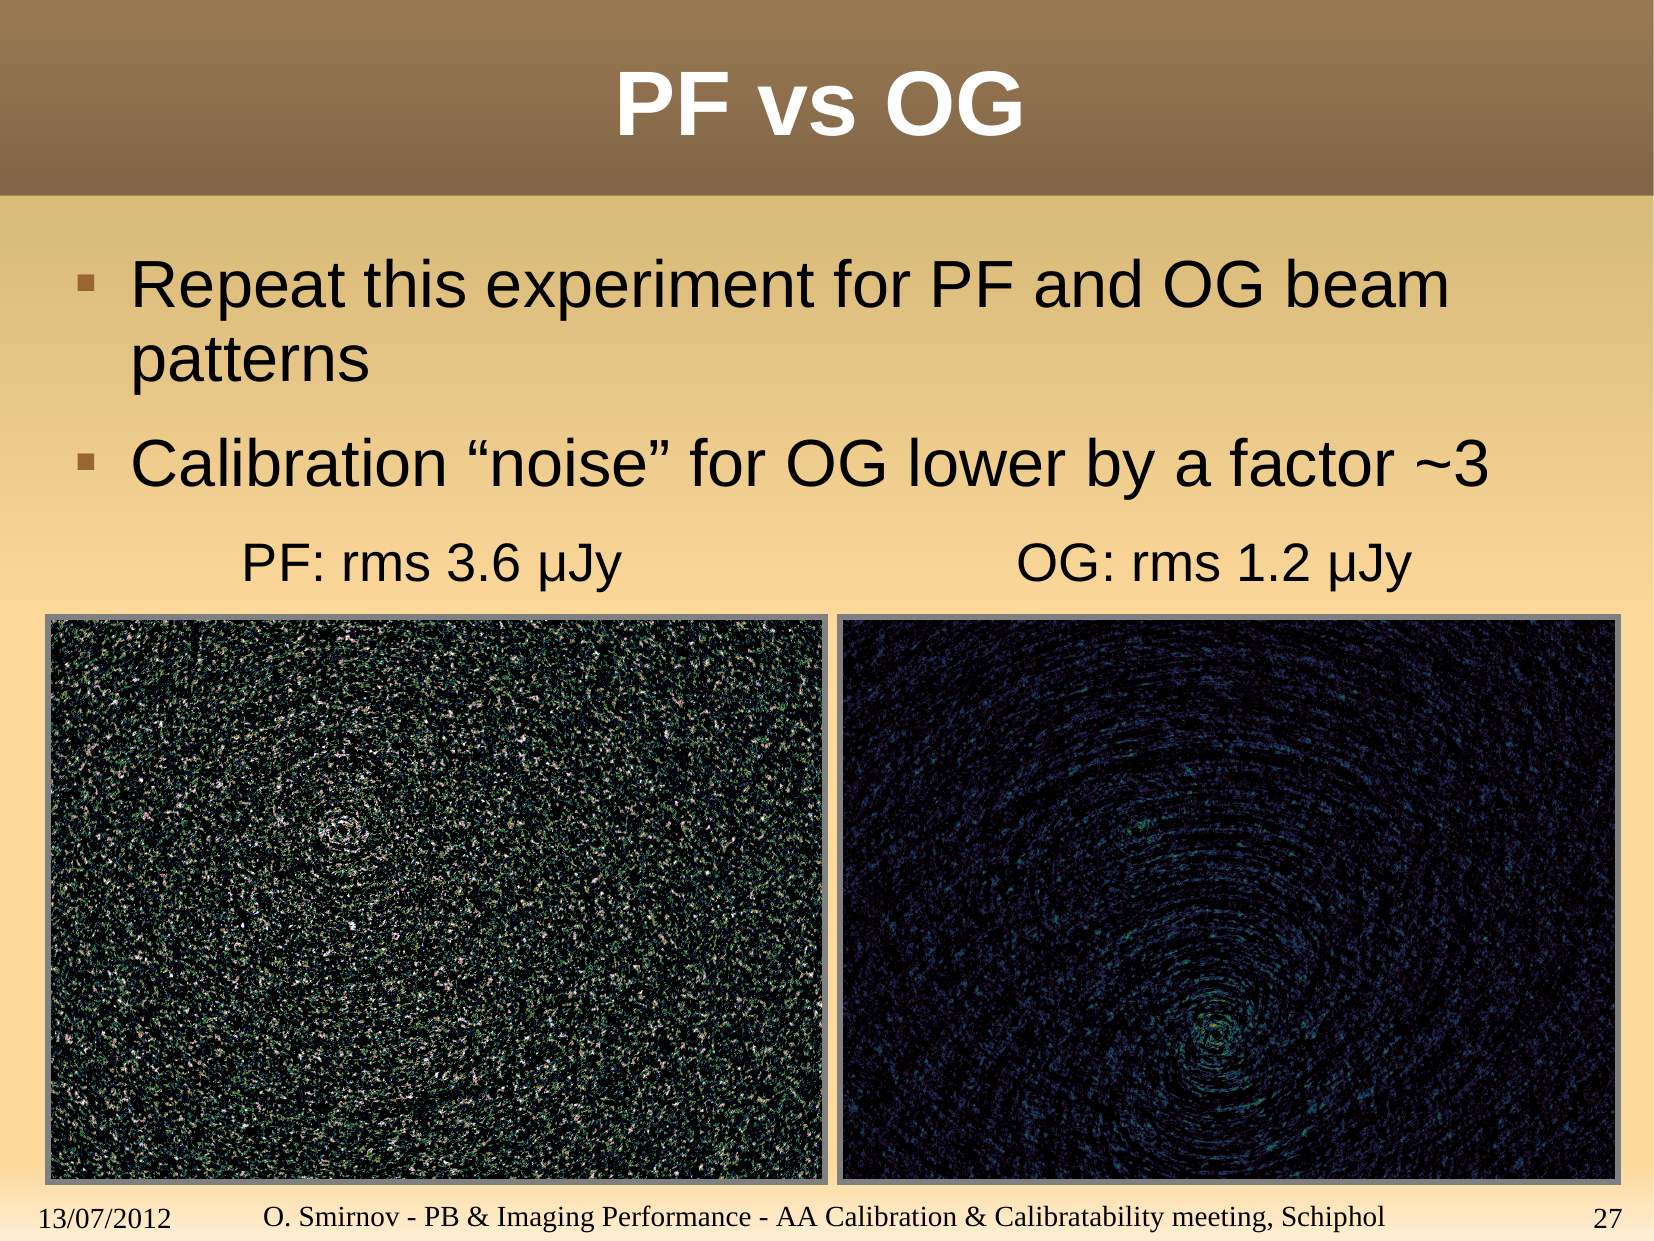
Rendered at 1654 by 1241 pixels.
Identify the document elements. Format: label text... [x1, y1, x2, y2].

text_box OG: rms 1.2 μJy [810, 524, 1621, 601]
picture [0, 0, 1654, 1241]
text_box PF: rms 3.6 μJy [27, 524, 810, 601]
title PF vs OG [76, 0, 1565, 208]
list Repeat this experiment for PF and OG beam patterns Calibration “noise” for OG lower by a factor ~3 [60, 601, 1549, 1066]
list Repeat this experiment for PF and OG beam patterns Calibration “noise” for OG lower by a factor ~3 [60, 246, 1549, 524]
